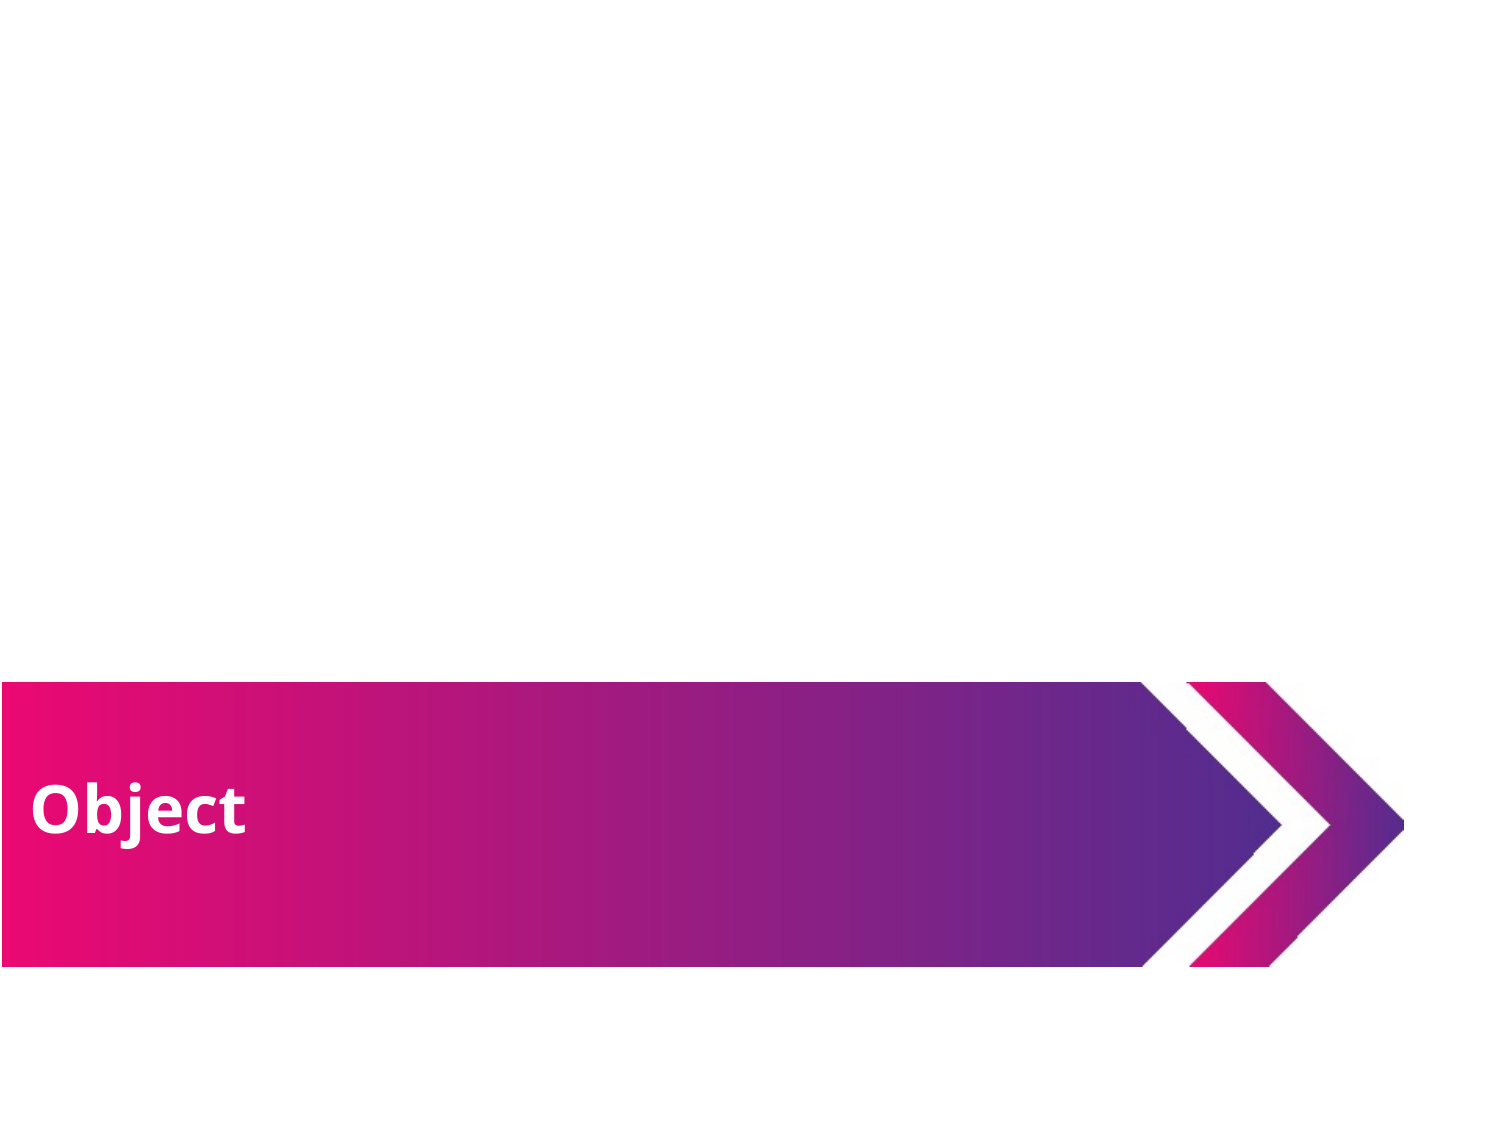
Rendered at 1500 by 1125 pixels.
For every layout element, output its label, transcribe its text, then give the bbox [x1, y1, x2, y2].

text_box Object [15, 758, 1155, 890]
picture [2, 682, 1404, 967]
